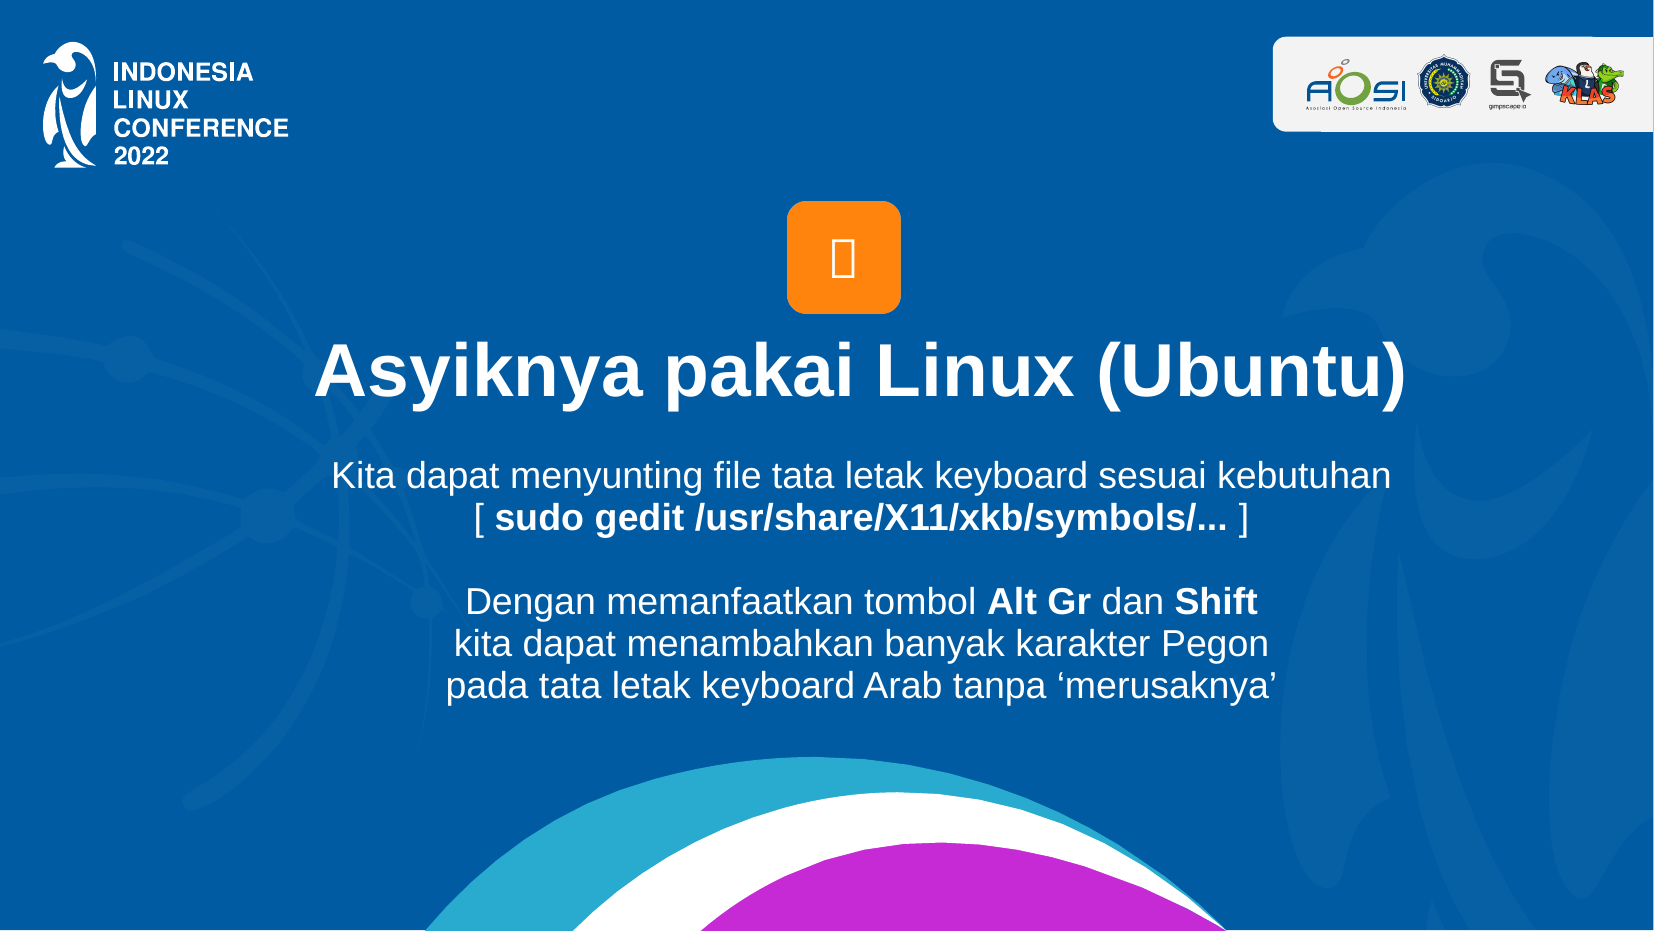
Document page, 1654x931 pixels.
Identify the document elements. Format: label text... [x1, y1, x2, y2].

picture [1417, 54, 1471, 108]
picture [1545, 62, 1624, 105]
text_box  [787, 201, 901, 314]
text_box [424, 756, 1227, 931]
text_box Asyiknya pakai Linux (Ubuntu) Kita dapat menyunting file tata letak keyboard sesuai kebutuhan [ sudo gedit /usr/share/X11/xkb/symbols/... ] Dengan memanfaatkan tombol Alt Gr dan Shift kita dapat menambahkan banyak karakter Pegon pada tata letak keyboard Arab tanpa ‘merusaknya’ [187, 307, 1501, 728]
